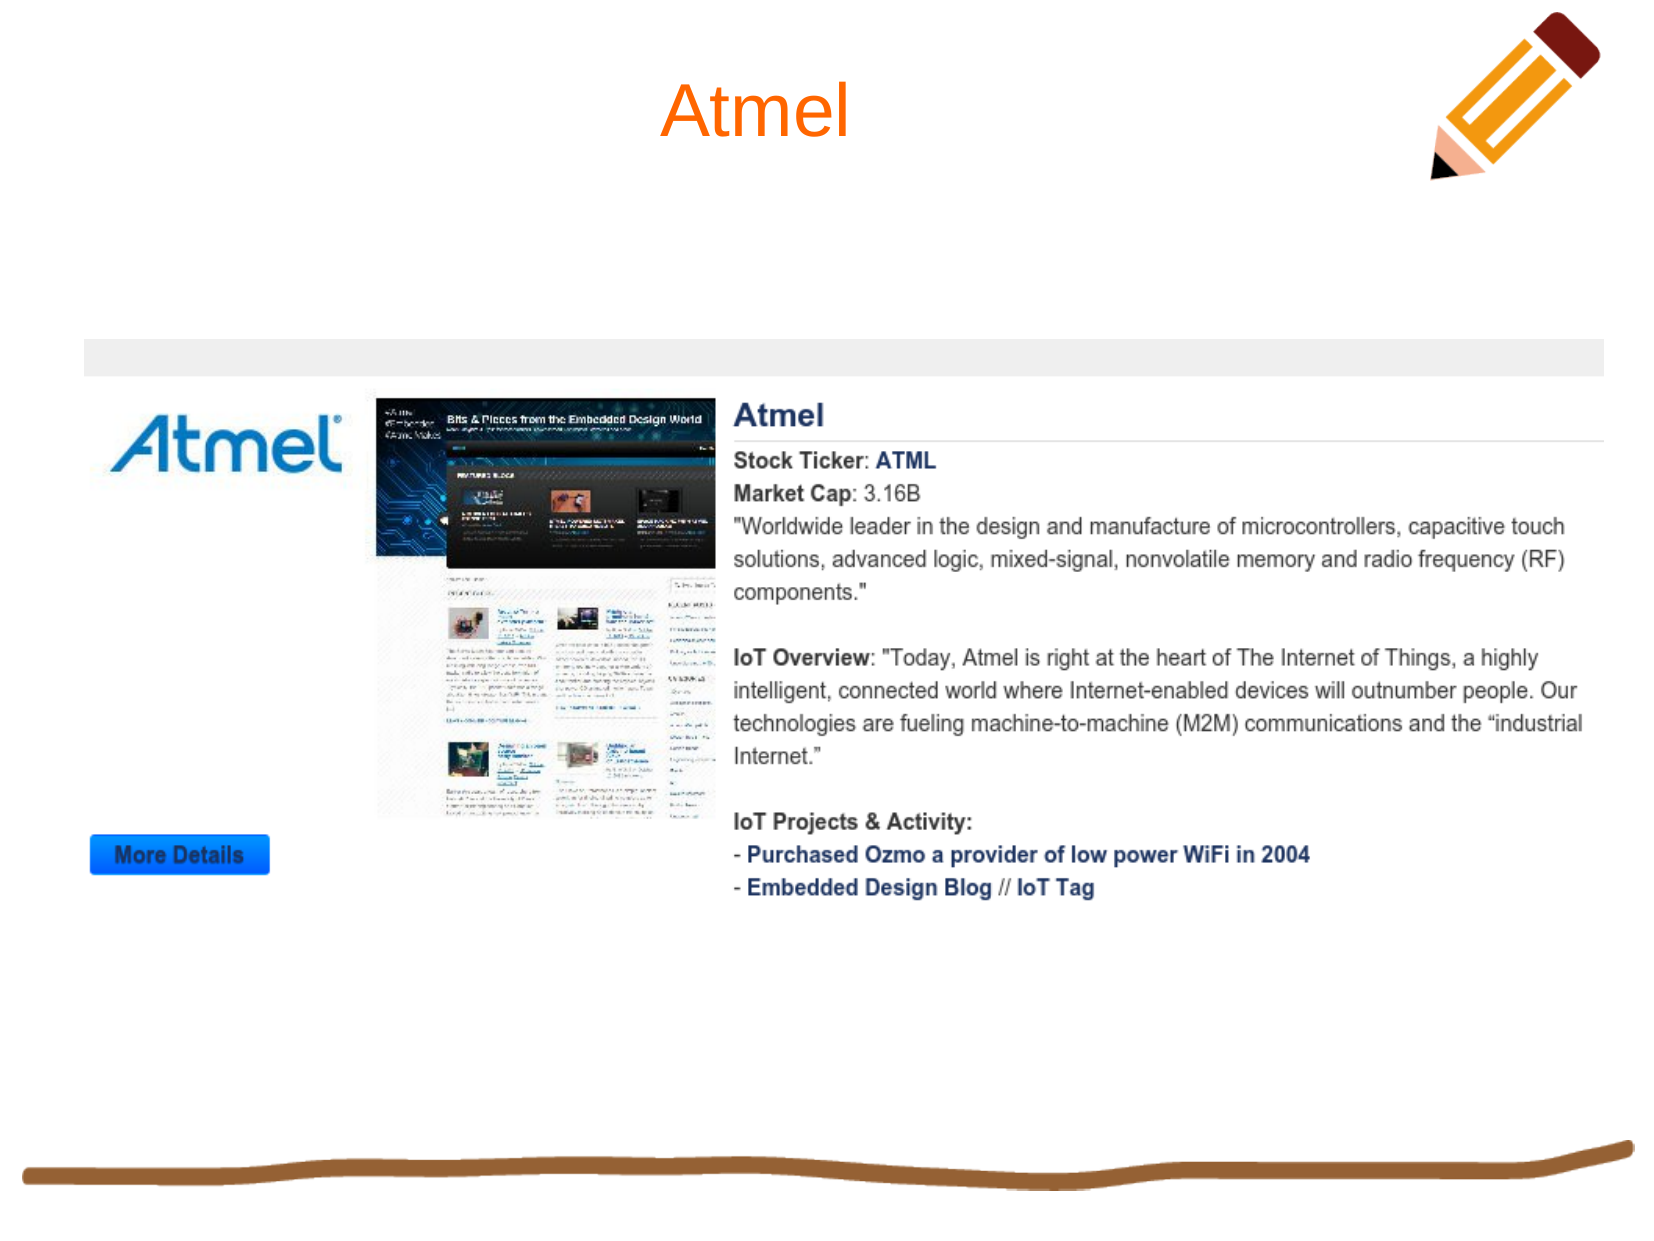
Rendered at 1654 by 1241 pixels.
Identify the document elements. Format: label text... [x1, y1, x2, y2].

picture [22, 1140, 1635, 1191]
title Atmel [82, 49, 1430, 172]
picture [84, 339, 1604, 916]
picture [1430, 12, 1601, 181]
